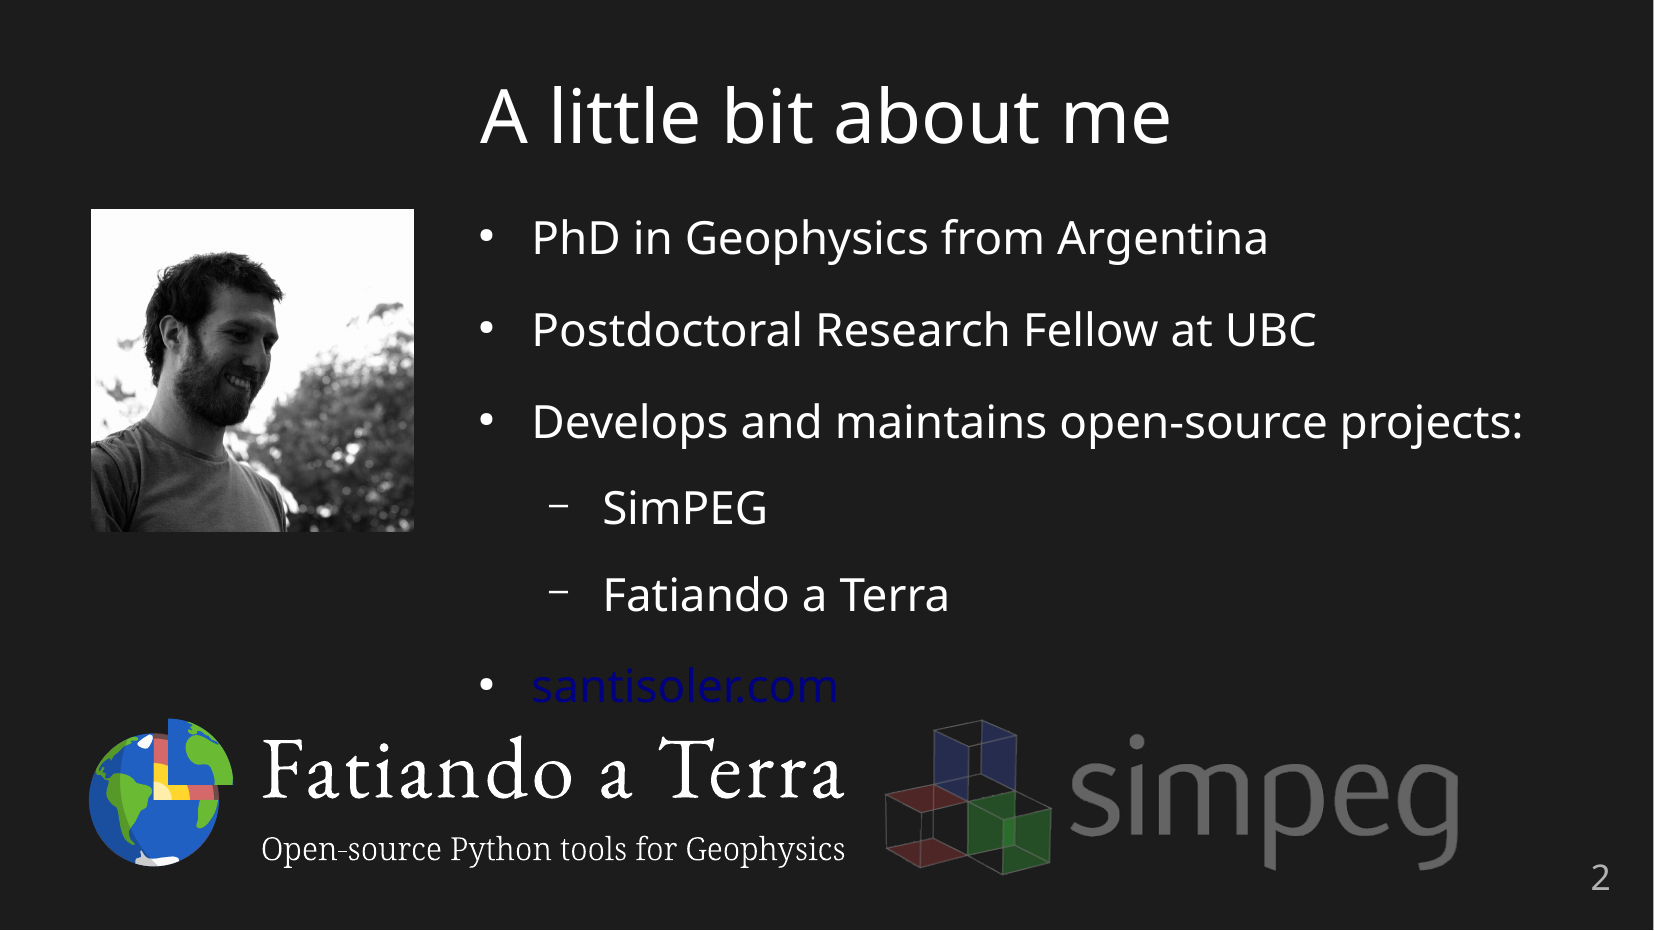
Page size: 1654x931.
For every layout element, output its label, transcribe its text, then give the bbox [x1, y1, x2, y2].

text_box <number> [1409, 845, 1626, 916]
picture [88, 718, 845, 869]
list PhD in Geophysics from Argentina Postdoctoral Research Fellow at UBC Develops and maintains open-source projects: SimPEG Fatiando a Terra santisoler.com [460, 205, 1613, 697]
title A little bit about me [82, 37, 1571, 193]
picture [91, 209, 414, 532]
picture [857, 684, 1484, 911]
